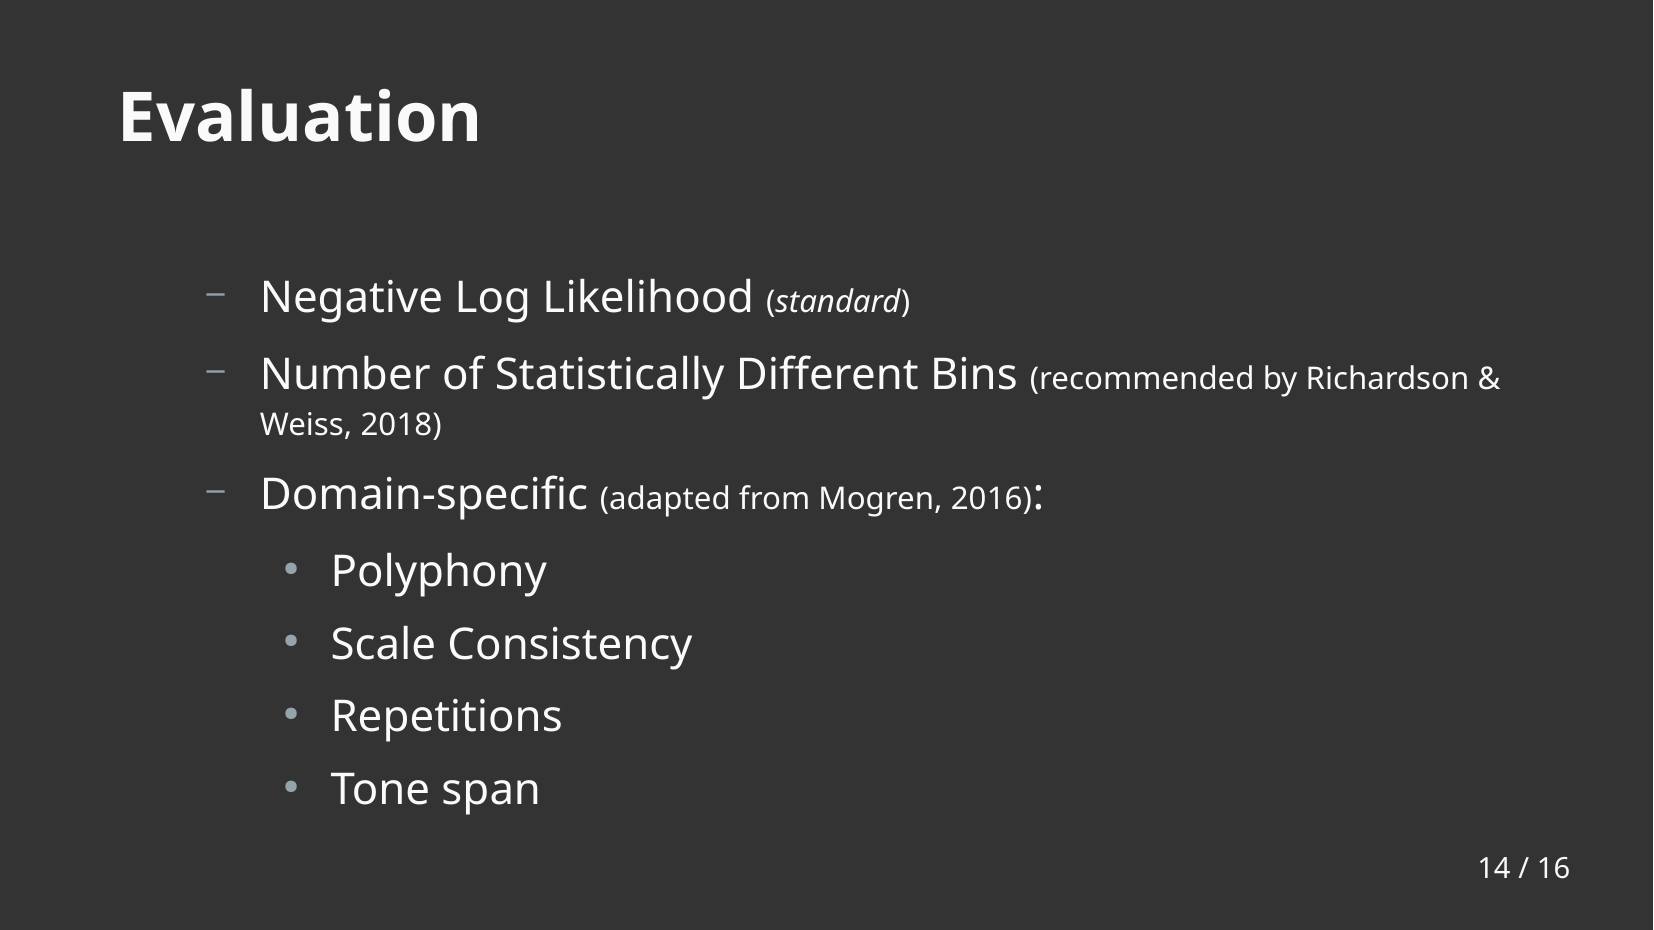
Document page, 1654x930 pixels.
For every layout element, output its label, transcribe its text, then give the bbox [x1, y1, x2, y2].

title Evaluation [117, 36, 1571, 193]
list Negative Log Likelihood (standard) Number of Statistically Different Bins (recommended by Richardson & Weiss, 2018) Domain-specific (adapted from Mogren, 2016): Polyphony Scale Consistency Repetitions Tone span [117, 265, 1535, 806]
